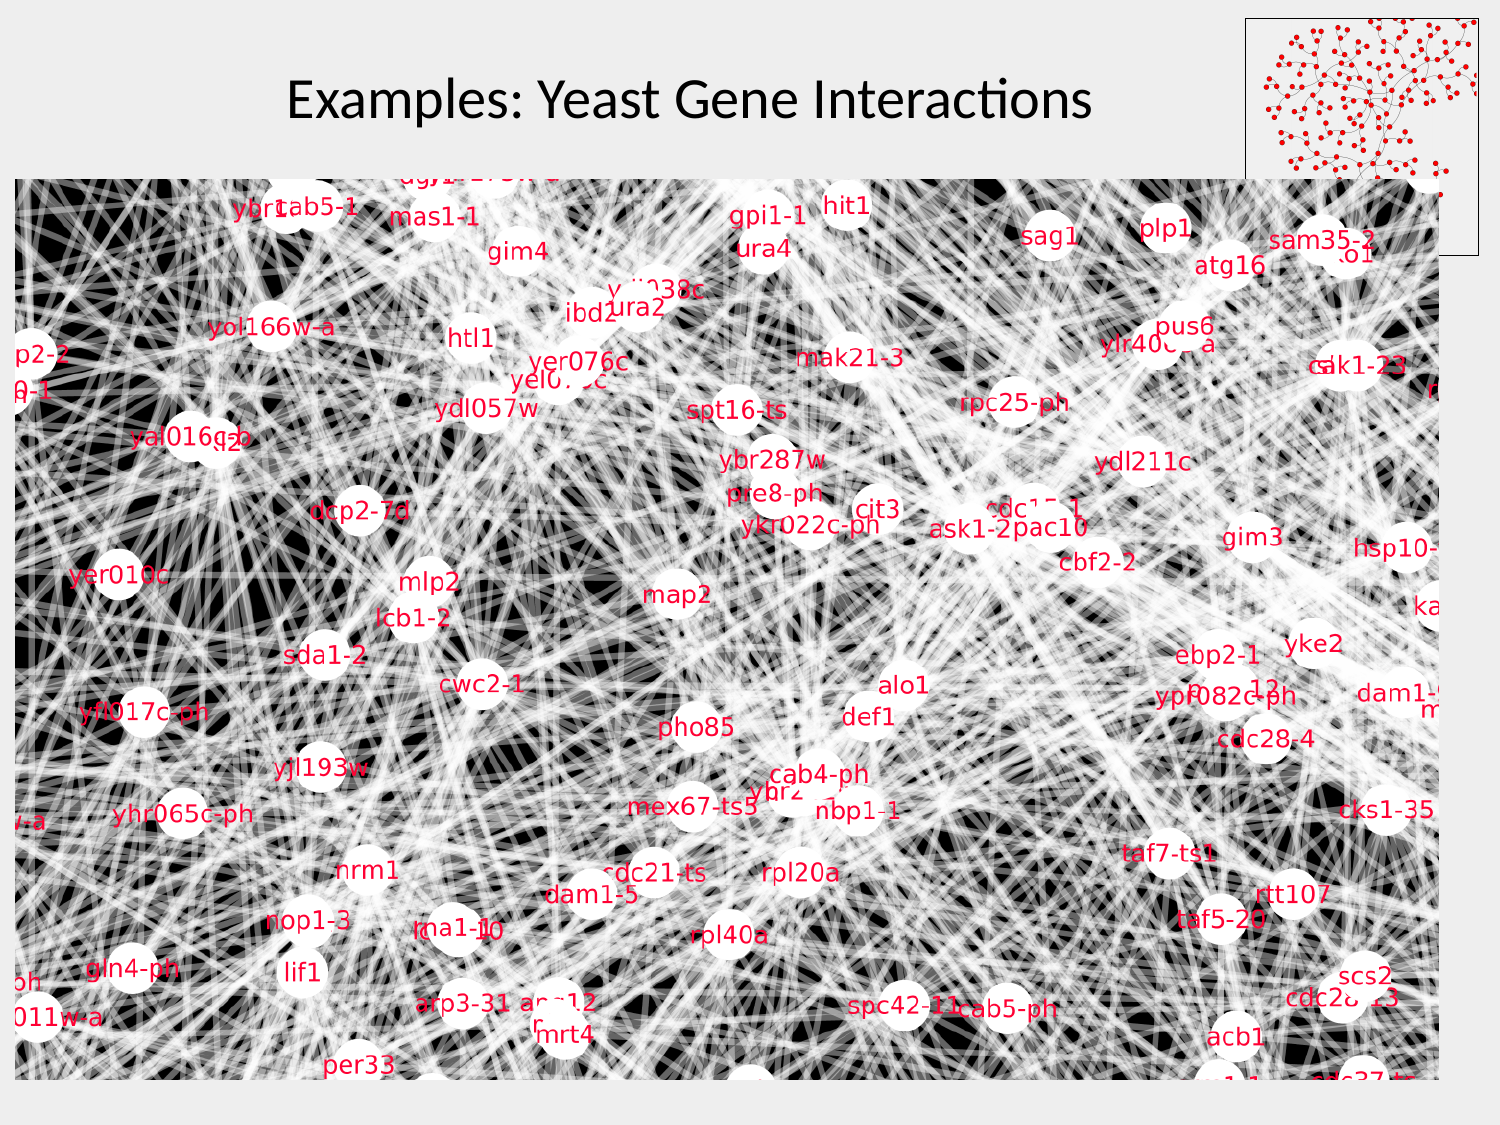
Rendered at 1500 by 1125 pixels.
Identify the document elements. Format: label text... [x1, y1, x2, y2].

picture [15, 19, 1478, 1080]
text_box Examples: Yeast Gene Interactions [15, 59, 1365, 130]
